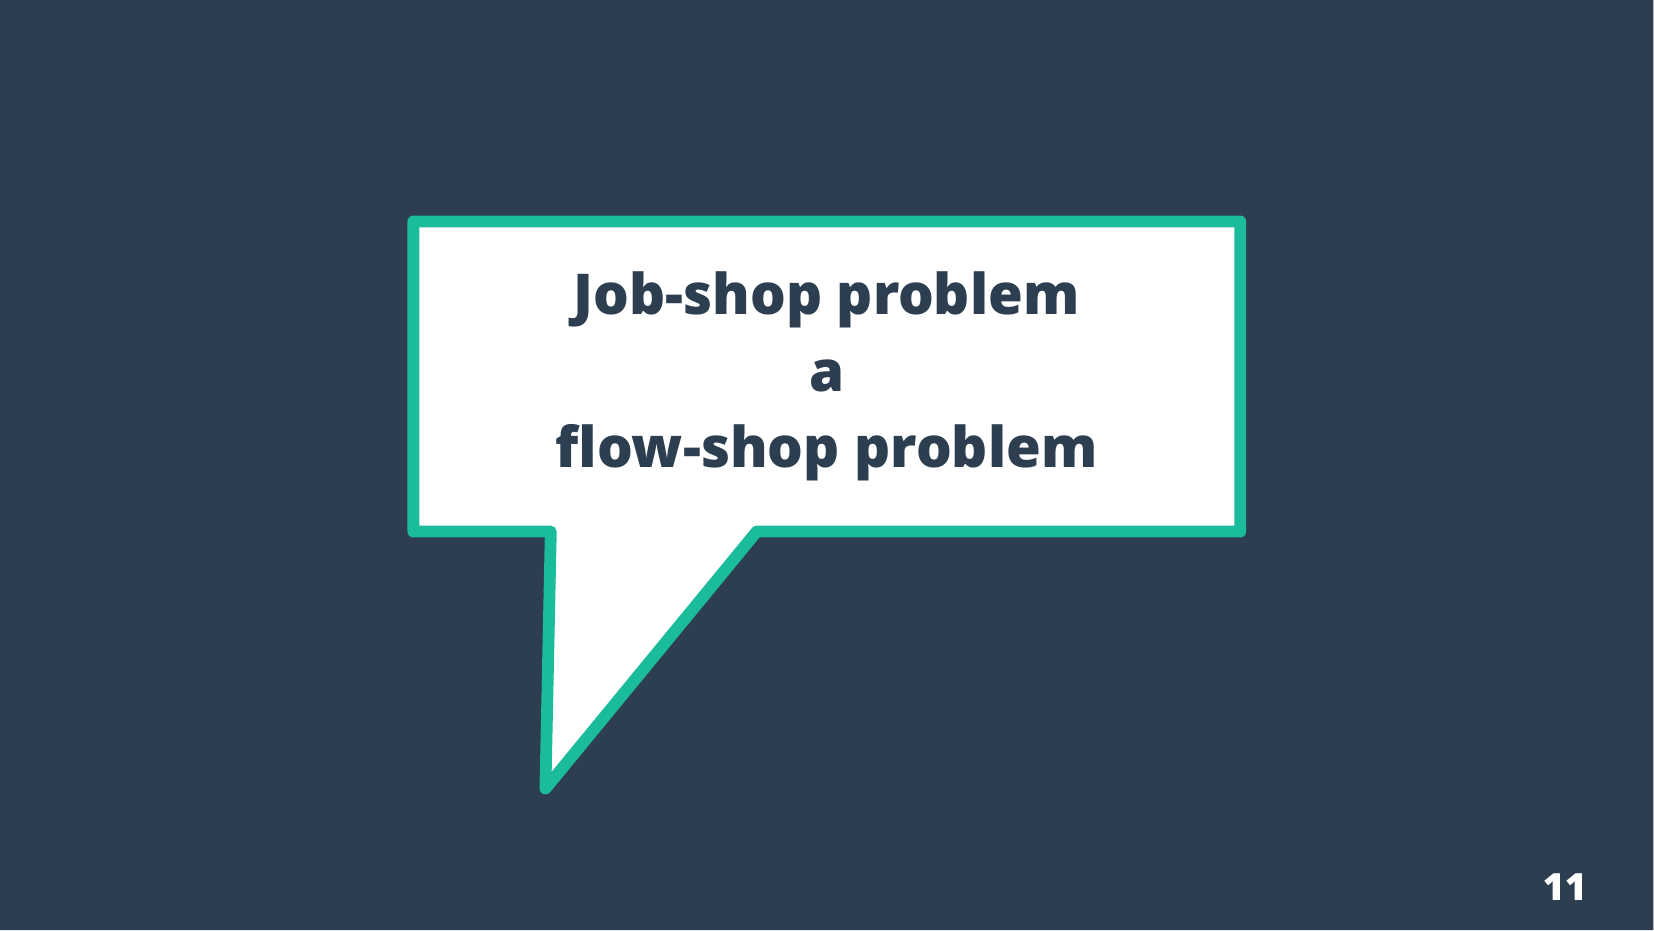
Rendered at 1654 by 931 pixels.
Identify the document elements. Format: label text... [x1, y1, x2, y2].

title Job-shop problem a flow-shop problem [442, 236, 1211, 502]
